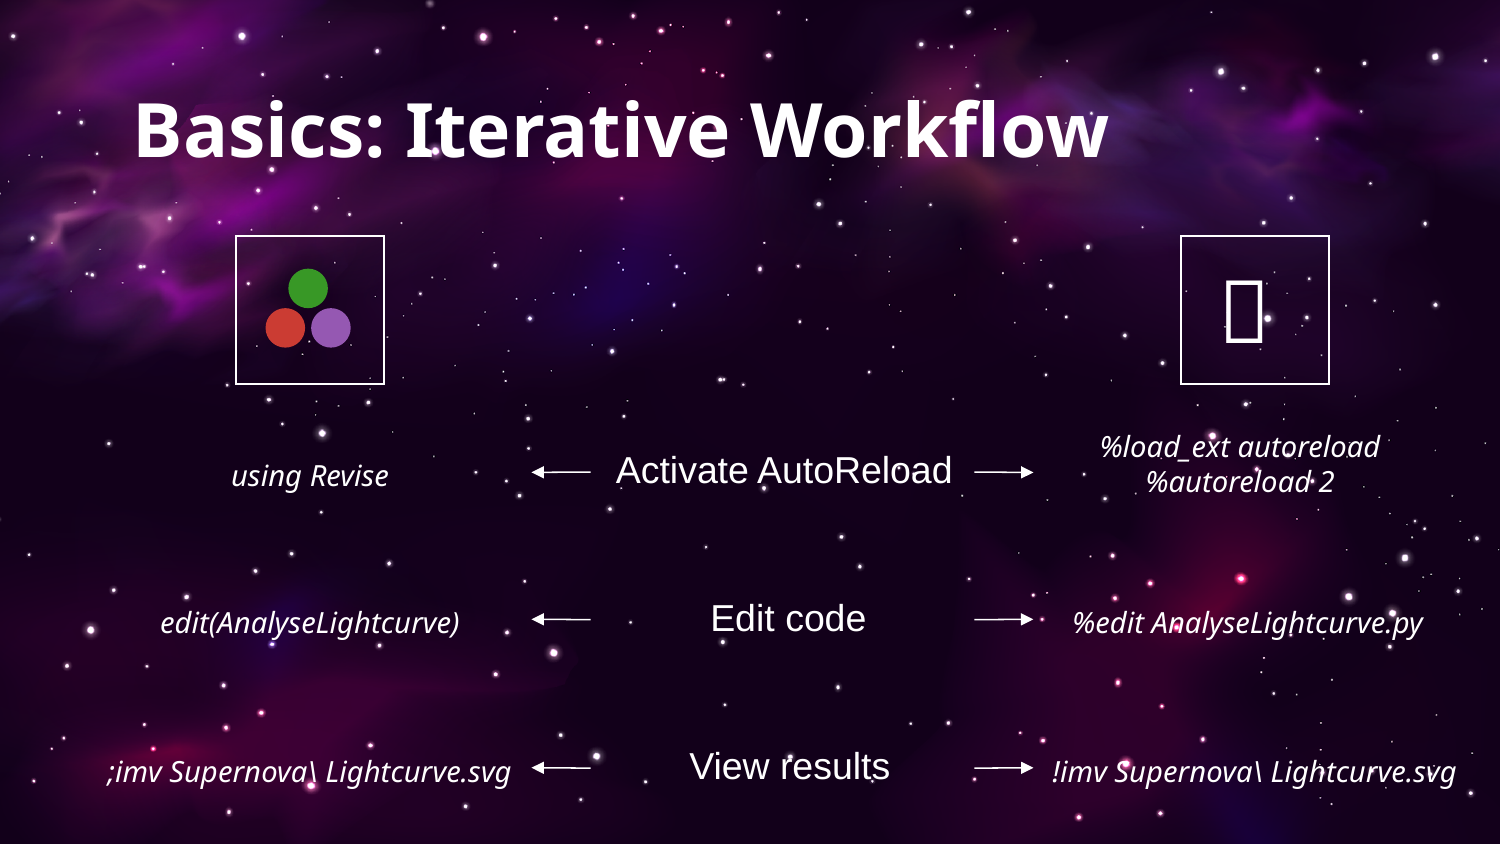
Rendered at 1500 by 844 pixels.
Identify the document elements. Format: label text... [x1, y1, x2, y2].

text_box %load_ext autoreload %autoreload 2 [1033, 413, 1447, 532]
text_box View results [590, 738, 975, 799]
text_box  [1181, 236, 1329, 384]
text_box using Revise [88, 442, 532, 502]
text_box edit(AnalyseLightcurve) [88, 589, 532, 649]
text_box Activate AutoReload [590, 442, 975, 502]
title Basics: Iterative Workflow [117, 80, 1477, 175]
text_box ;imv Supernova\ Lightcurve.svg [88, 738, 532, 798]
text_box !imv Supernova\ Lightcurve.svg [1033, 738, 1477, 798]
text_box Edit code [590, 589, 975, 650]
picture [0, 0, 1500, 844]
text_box %edit AnalyseLightcurve.py [1033, 589, 1462, 649]
